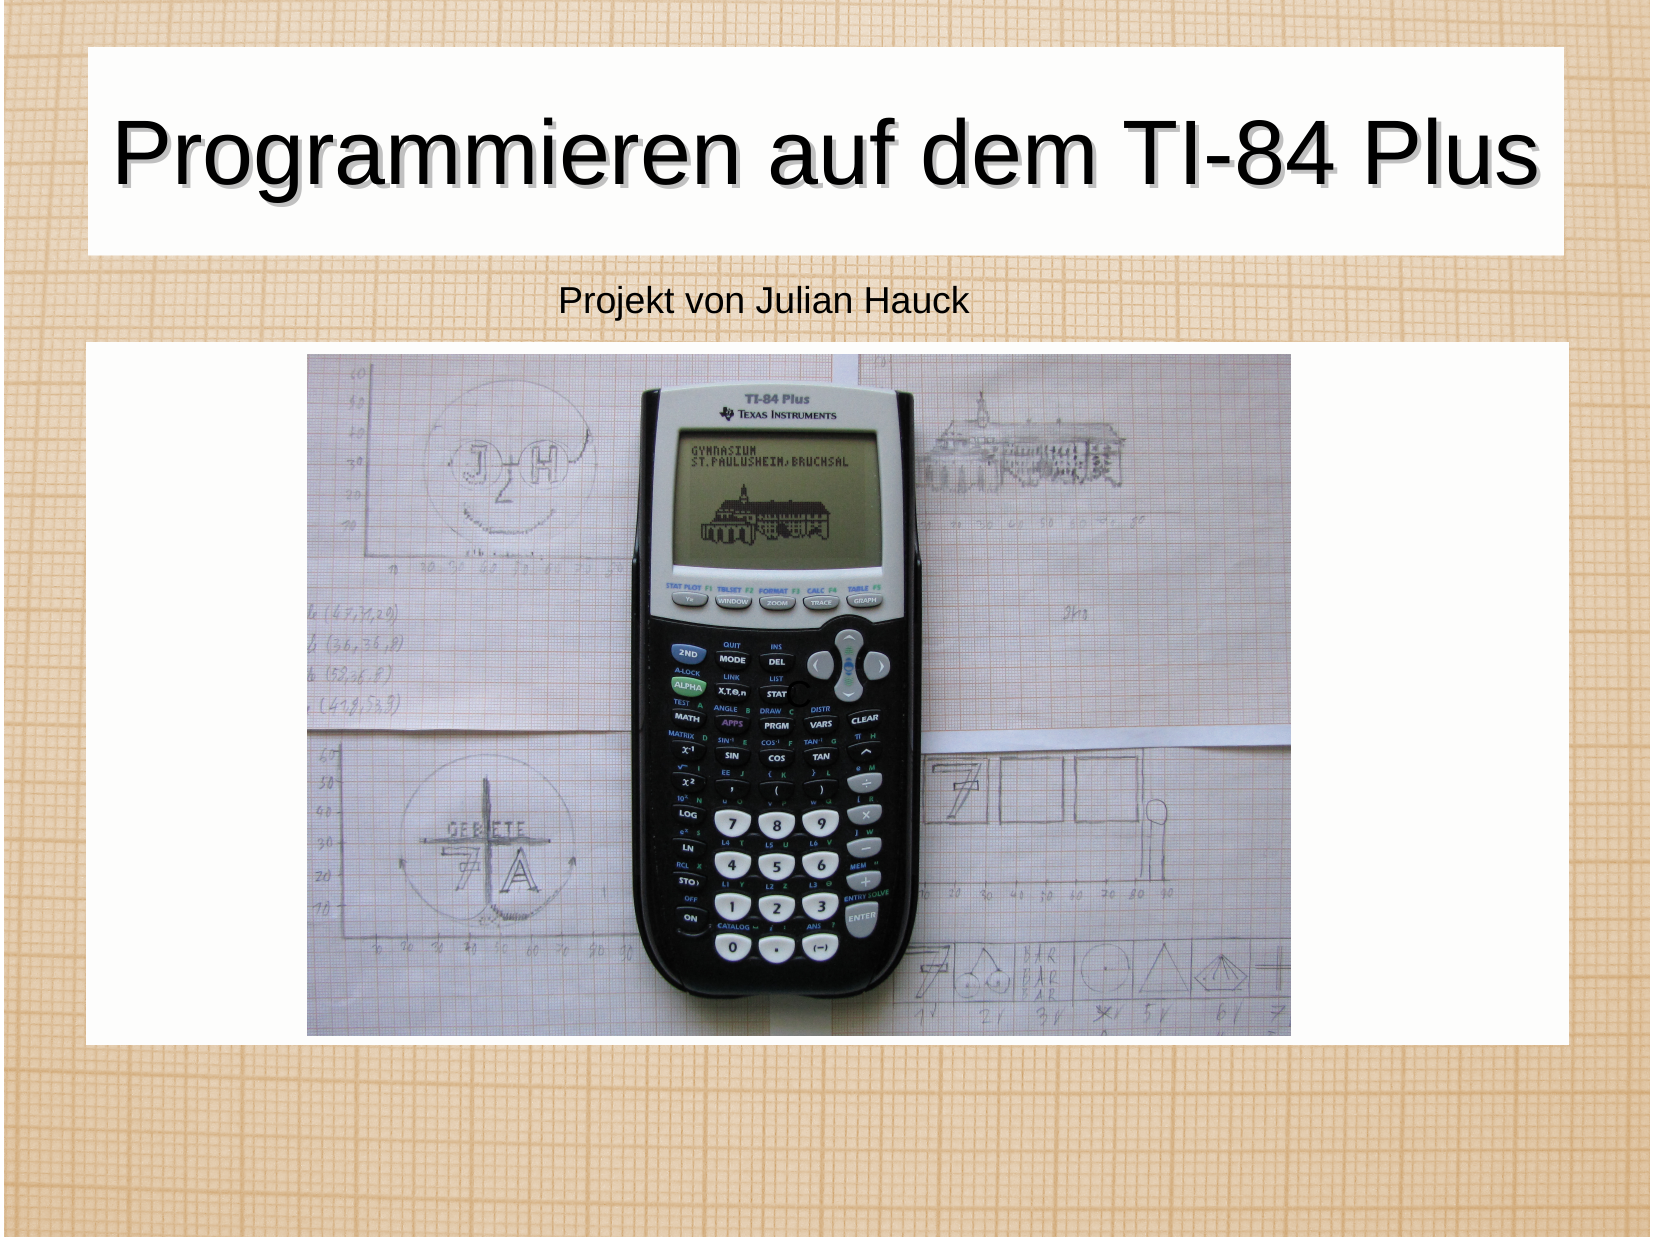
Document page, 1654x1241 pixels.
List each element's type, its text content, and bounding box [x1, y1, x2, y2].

text_box Projekt von Julian Hauck [543, 271, 993, 329]
title Programmieren auf dem TI-84 Plus [82, 49, 1571, 257]
picture [4, 0, 1650, 1237]
